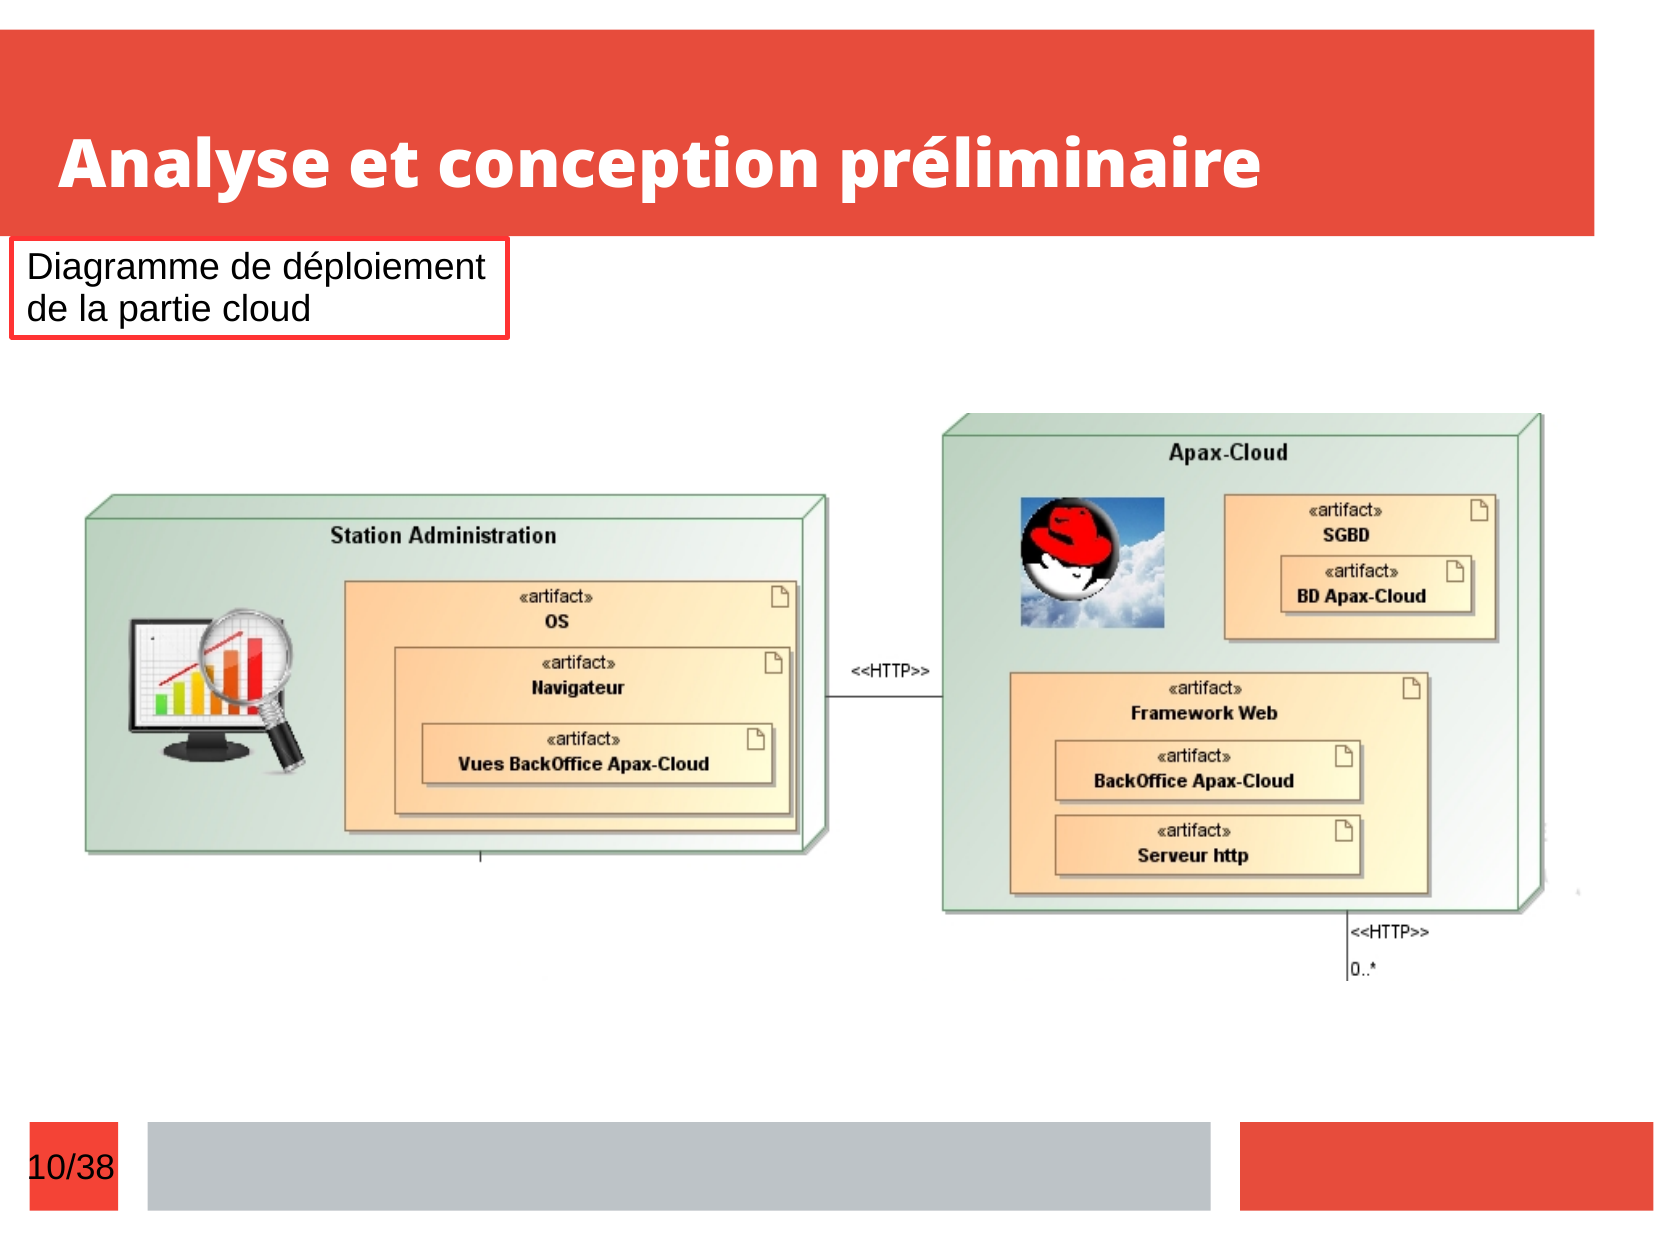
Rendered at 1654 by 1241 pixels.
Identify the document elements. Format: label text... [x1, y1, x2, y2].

text_box <numéro>/38 [11, 1139, 659, 1241]
picture [82, 413, 1619, 981]
text_box Diagramme de déploiement de la partie cloud [14, 241, 505, 335]
title Analyse et conception préliminaire [59, 59, 1595, 207]
